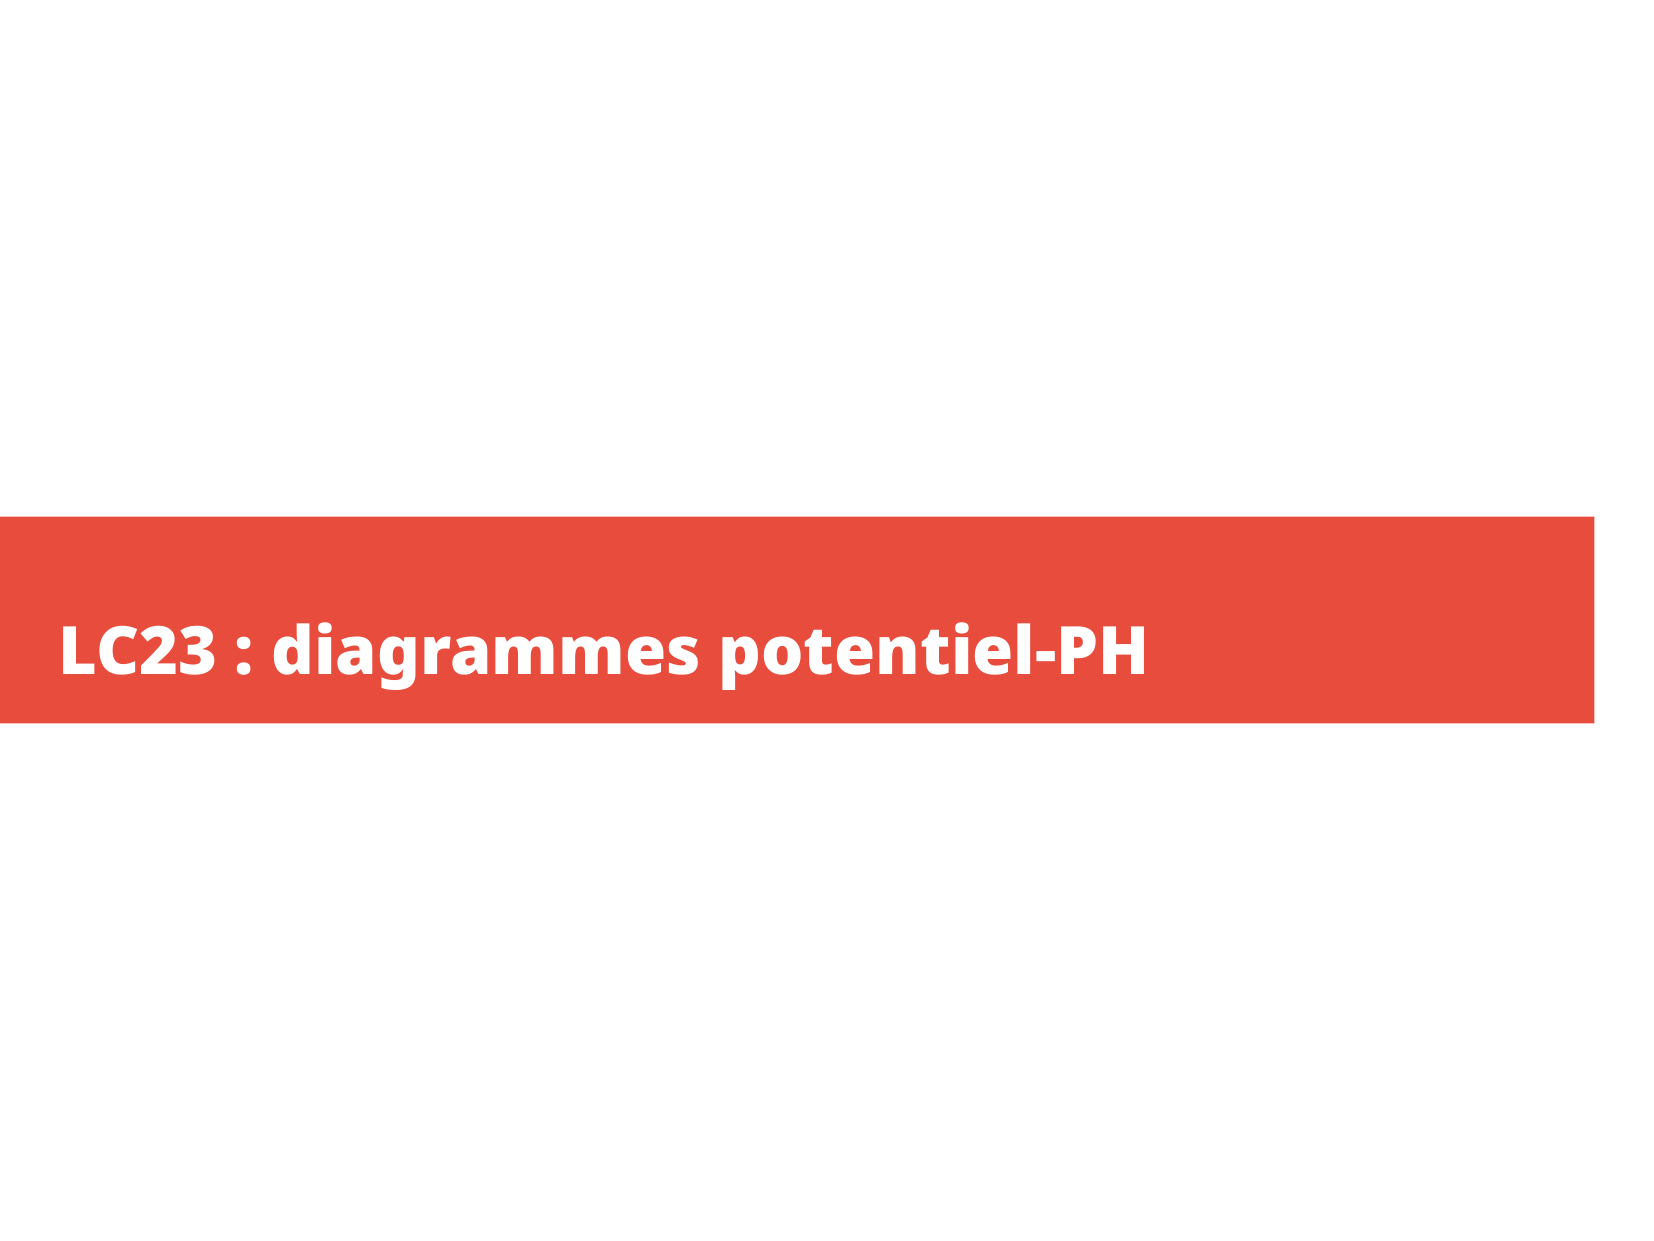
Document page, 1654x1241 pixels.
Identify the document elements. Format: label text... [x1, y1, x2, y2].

title LC23 : diagrammes potentiel-PH [59, 546, 1595, 694]
